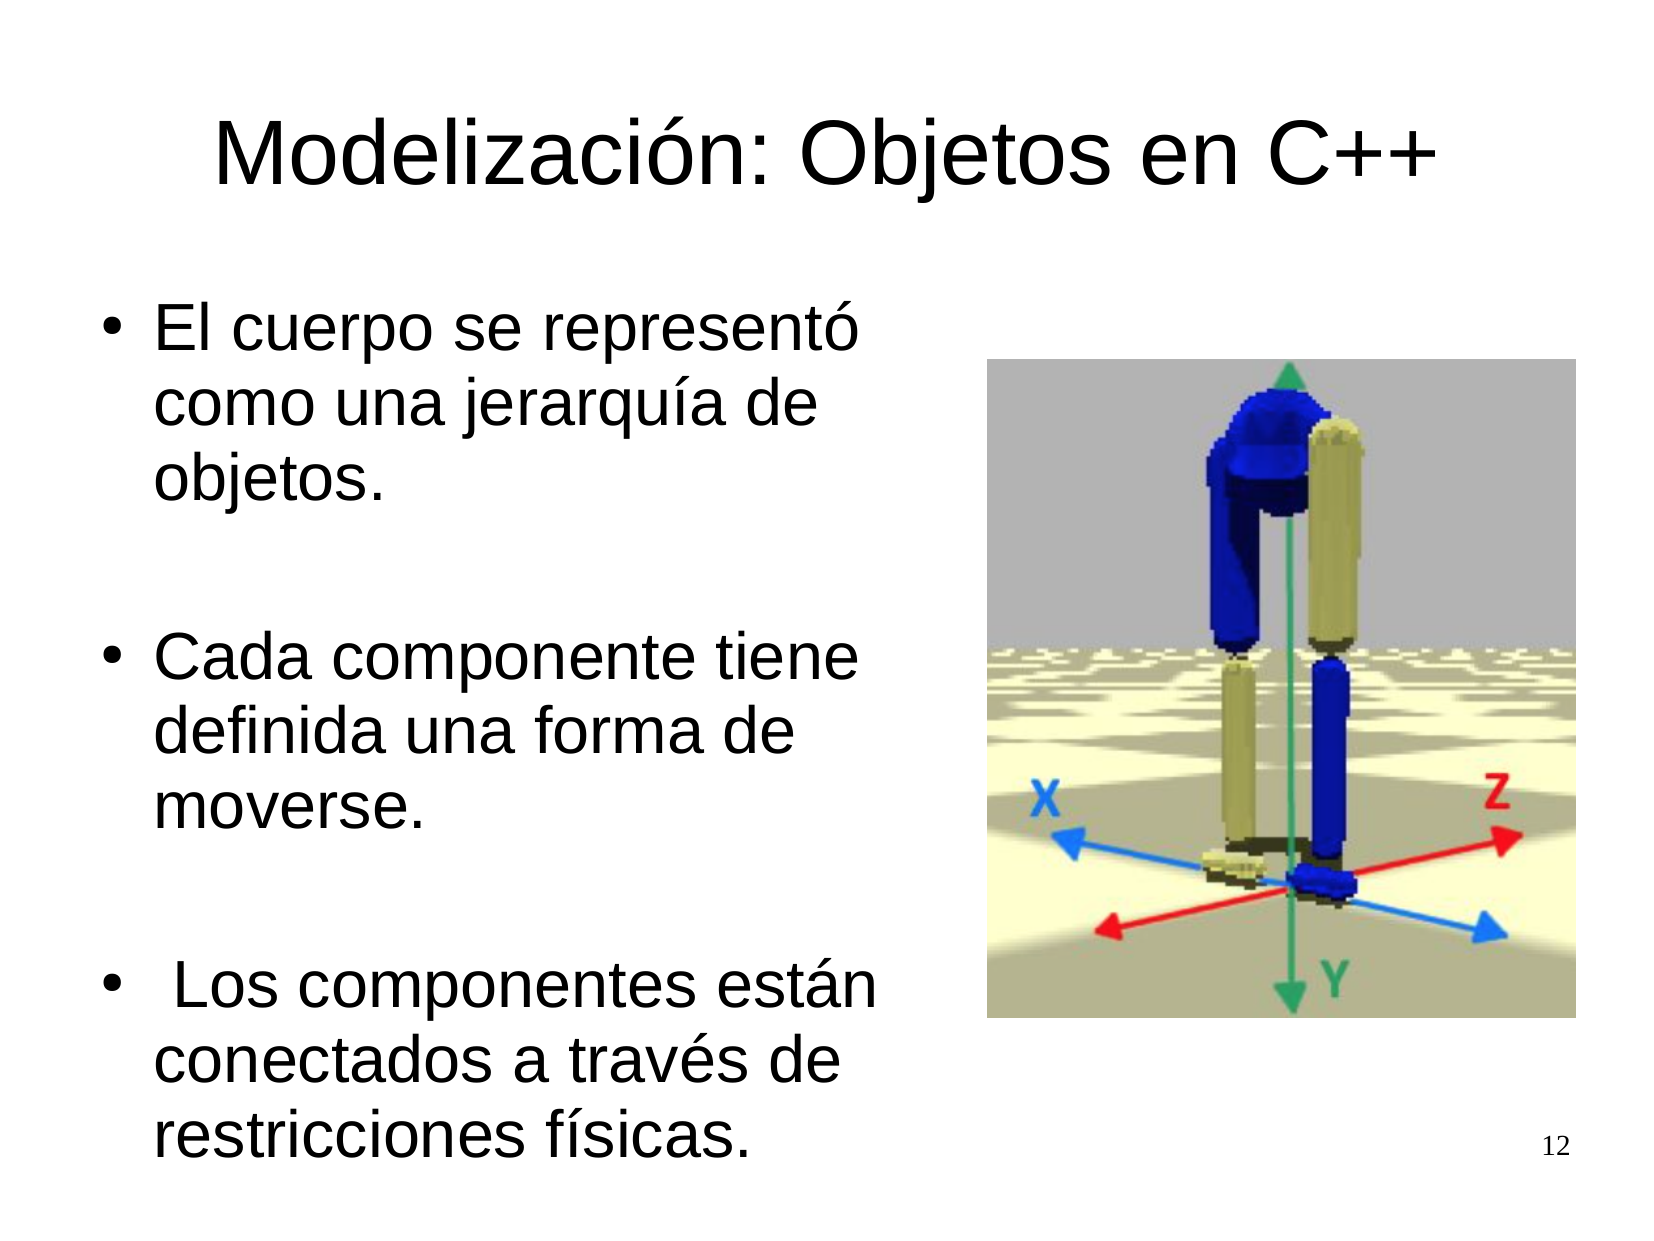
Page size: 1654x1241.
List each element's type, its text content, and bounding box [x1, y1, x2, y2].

title Modelización: Objetos en C++ [82, 49, 1571, 257]
picture [987, 359, 1576, 1018]
list El cuerpo se representó como una jerarquía de objetos. Cada componente tiene definida una forma de moverse. Los componentes están conectados a través de restricciones físicas. [82, 290, 1006, 1010]
